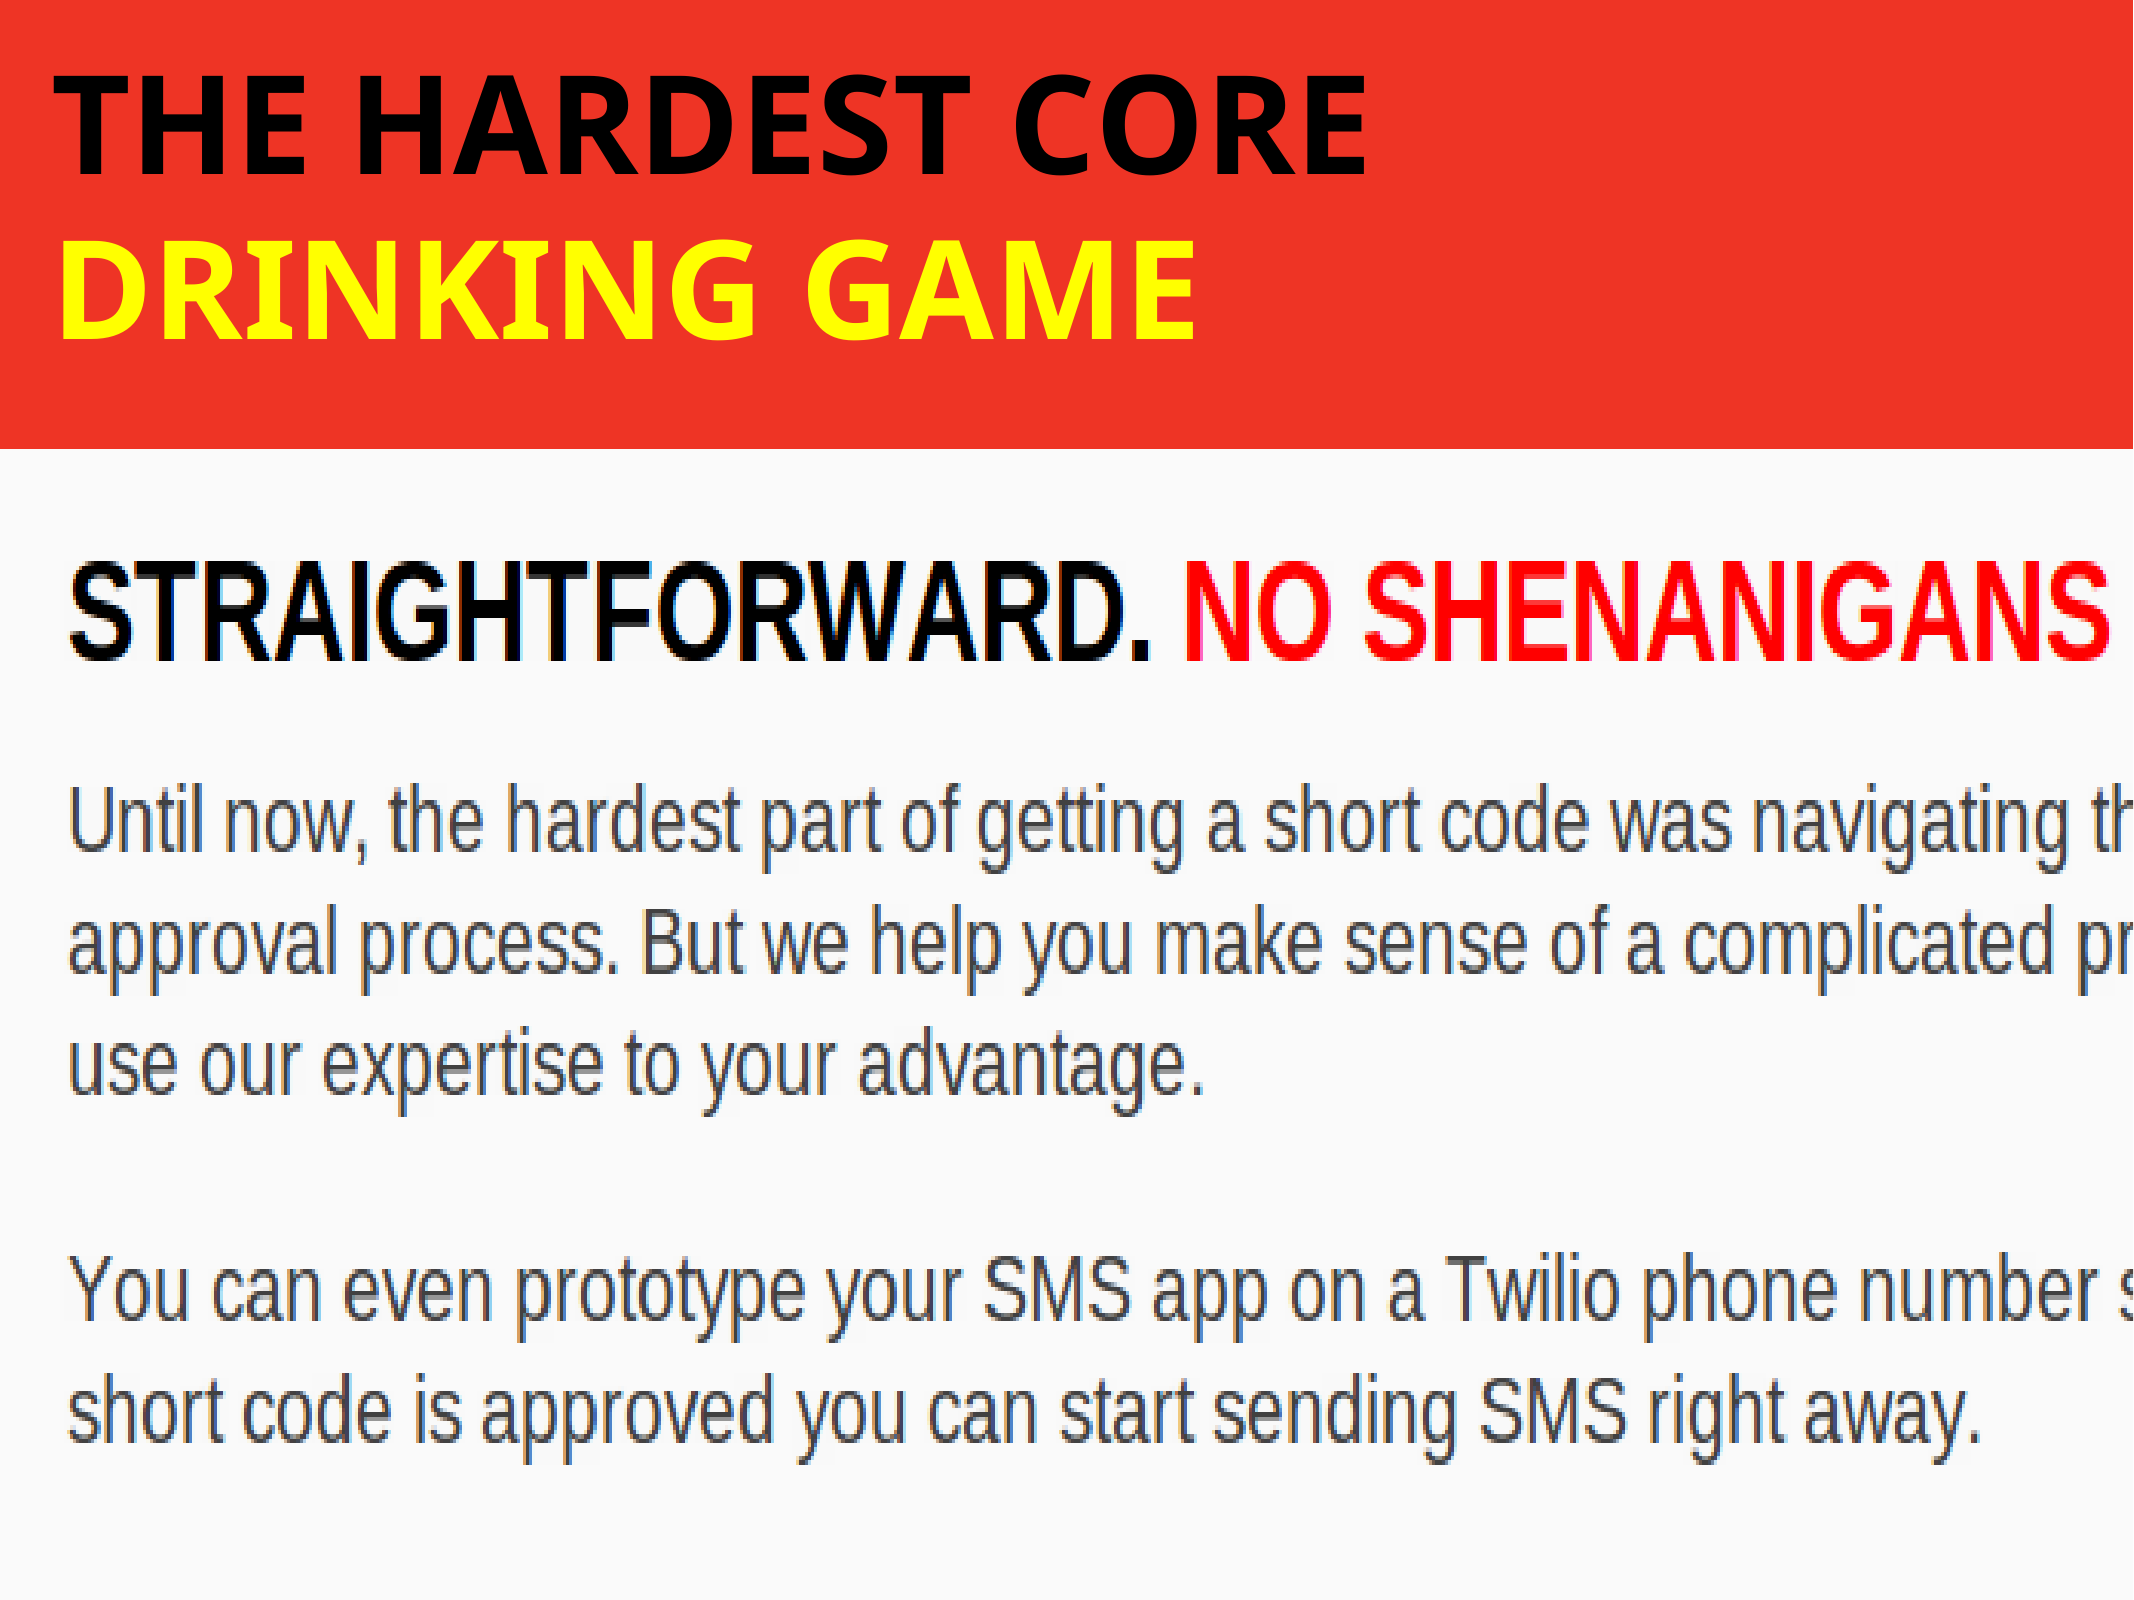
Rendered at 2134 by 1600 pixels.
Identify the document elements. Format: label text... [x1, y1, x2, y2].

picture [0, 449, 2134, 1600]
text_box THE HARDEST CORE DRINKING GAME [41, 37, 2134, 449]
